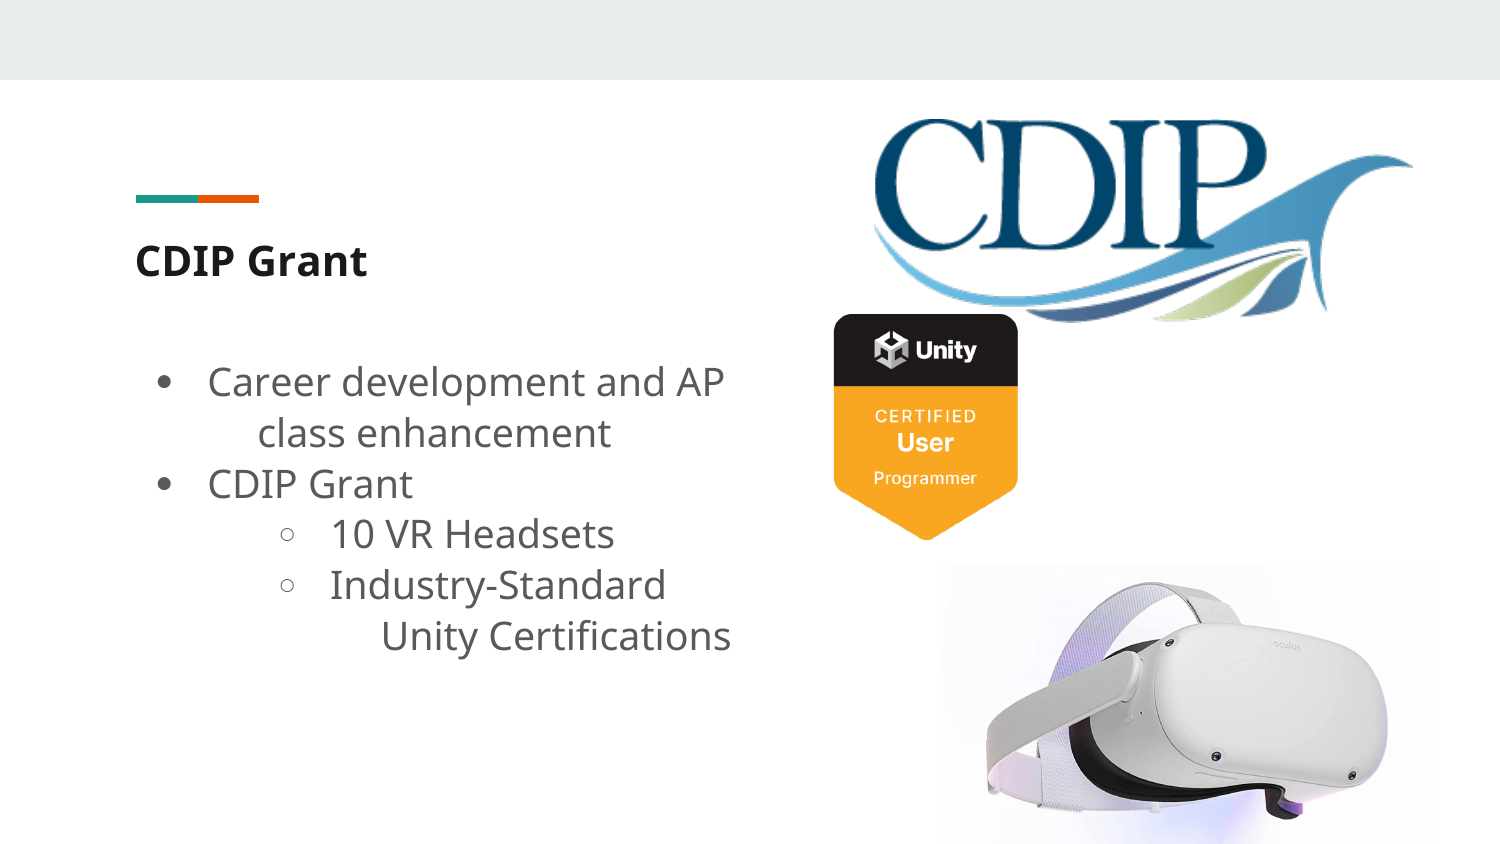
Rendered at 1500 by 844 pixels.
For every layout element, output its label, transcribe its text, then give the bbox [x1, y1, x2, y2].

picture [813, 119, 1413, 540]
picture [938, 563, 1438, 844]
list Career development and AP class enhancement CDIP Grant 10 VR Headsets Industry-Standard Unity Certifications [119, 341, 750, 712]
title CDIP Grant [119, 216, 874, 305]
